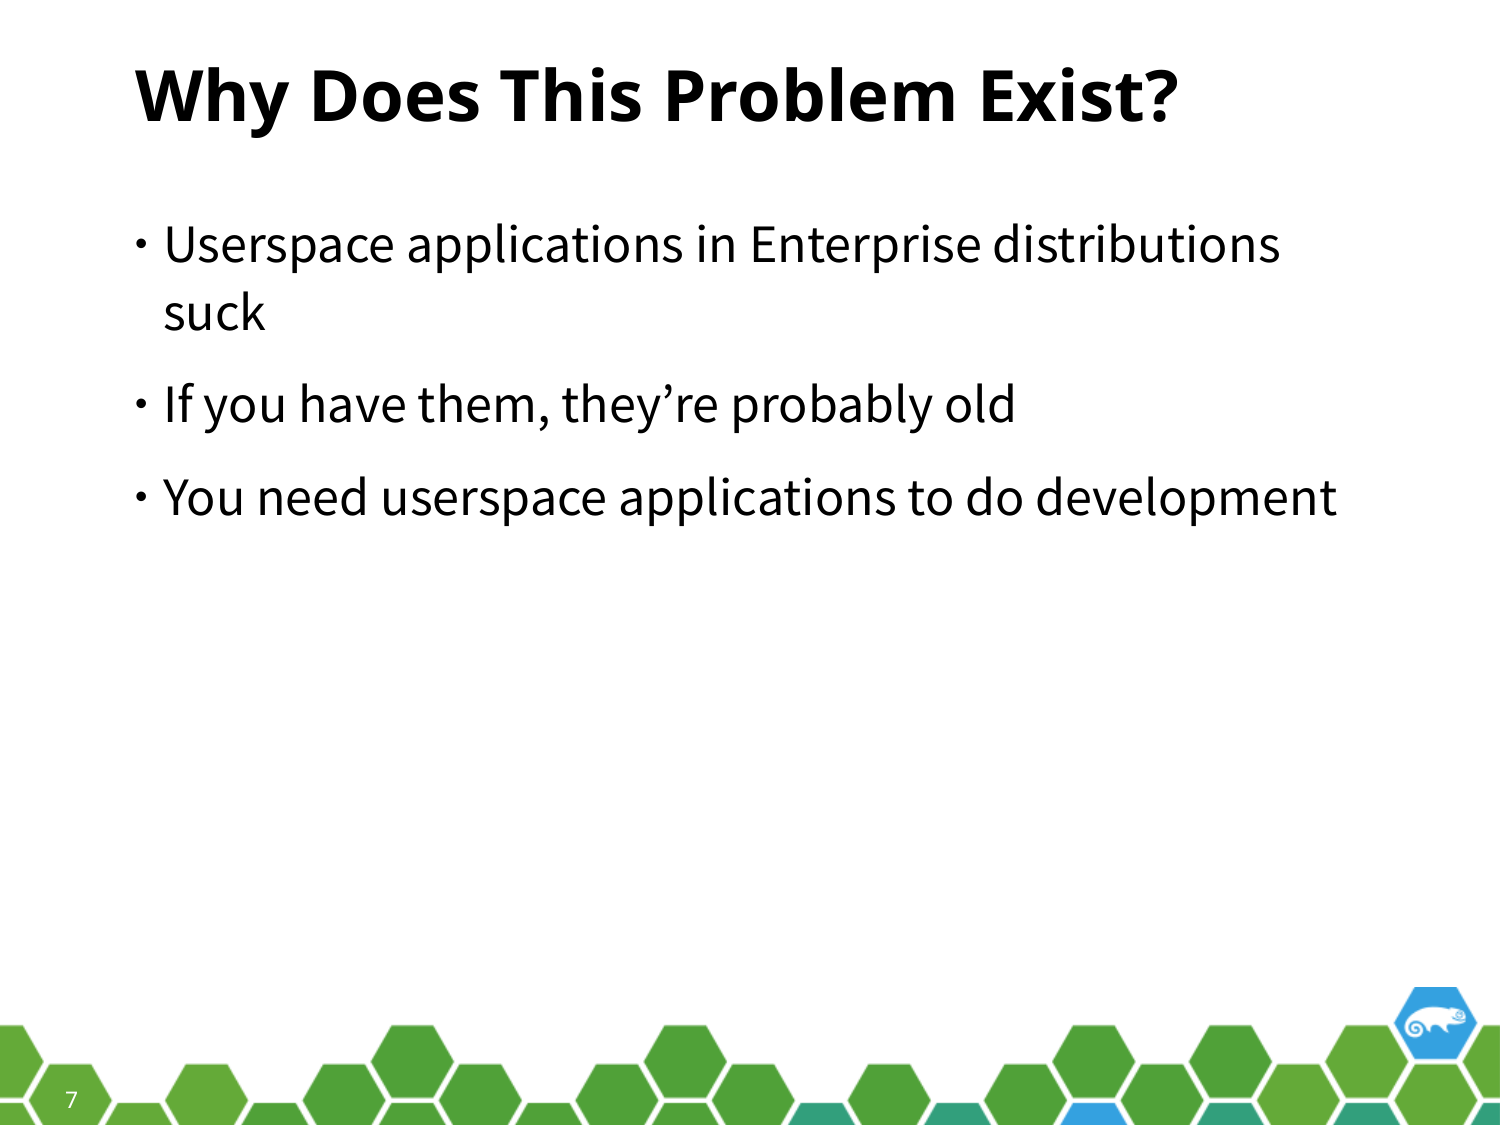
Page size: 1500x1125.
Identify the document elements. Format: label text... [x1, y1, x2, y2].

picture [0, 987, 1500, 1125]
list Userspace applications in Enterprise distributions suck If you have them, they’re probably old You need userspace applications to do development [135, 208, 1372, 862]
title Why Does This Problem Exist? [135, 12, 1372, 175]
